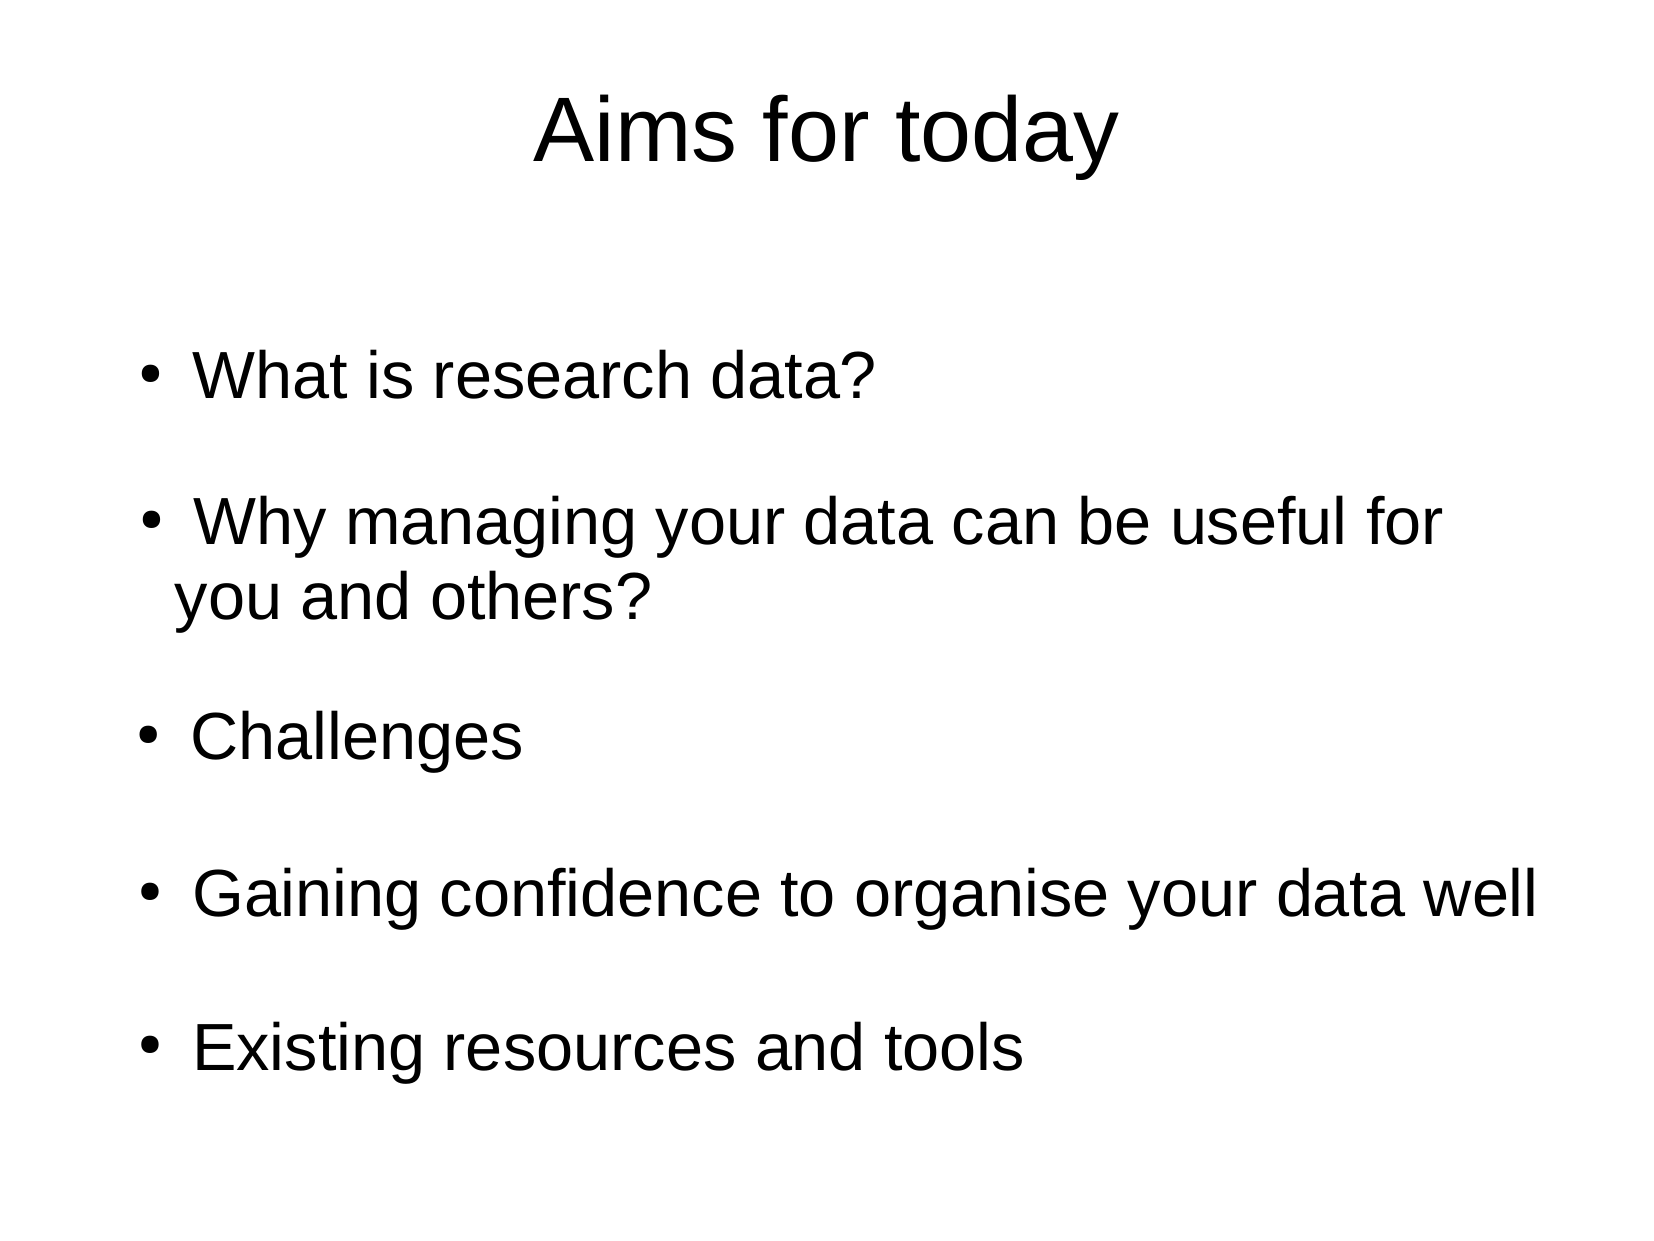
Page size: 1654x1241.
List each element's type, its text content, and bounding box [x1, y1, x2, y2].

title Why managing your data can be useful for you and others? [139, 484, 1501, 634]
title Existing resources and tools [138, 972, 1261, 1122]
title Aims for today [82, 25, 1571, 233]
title What is research data? [94, 301, 922, 451]
title Challenges [96, 675, 564, 797]
title Gaining confidence to organise your data well [138, 818, 1576, 968]
